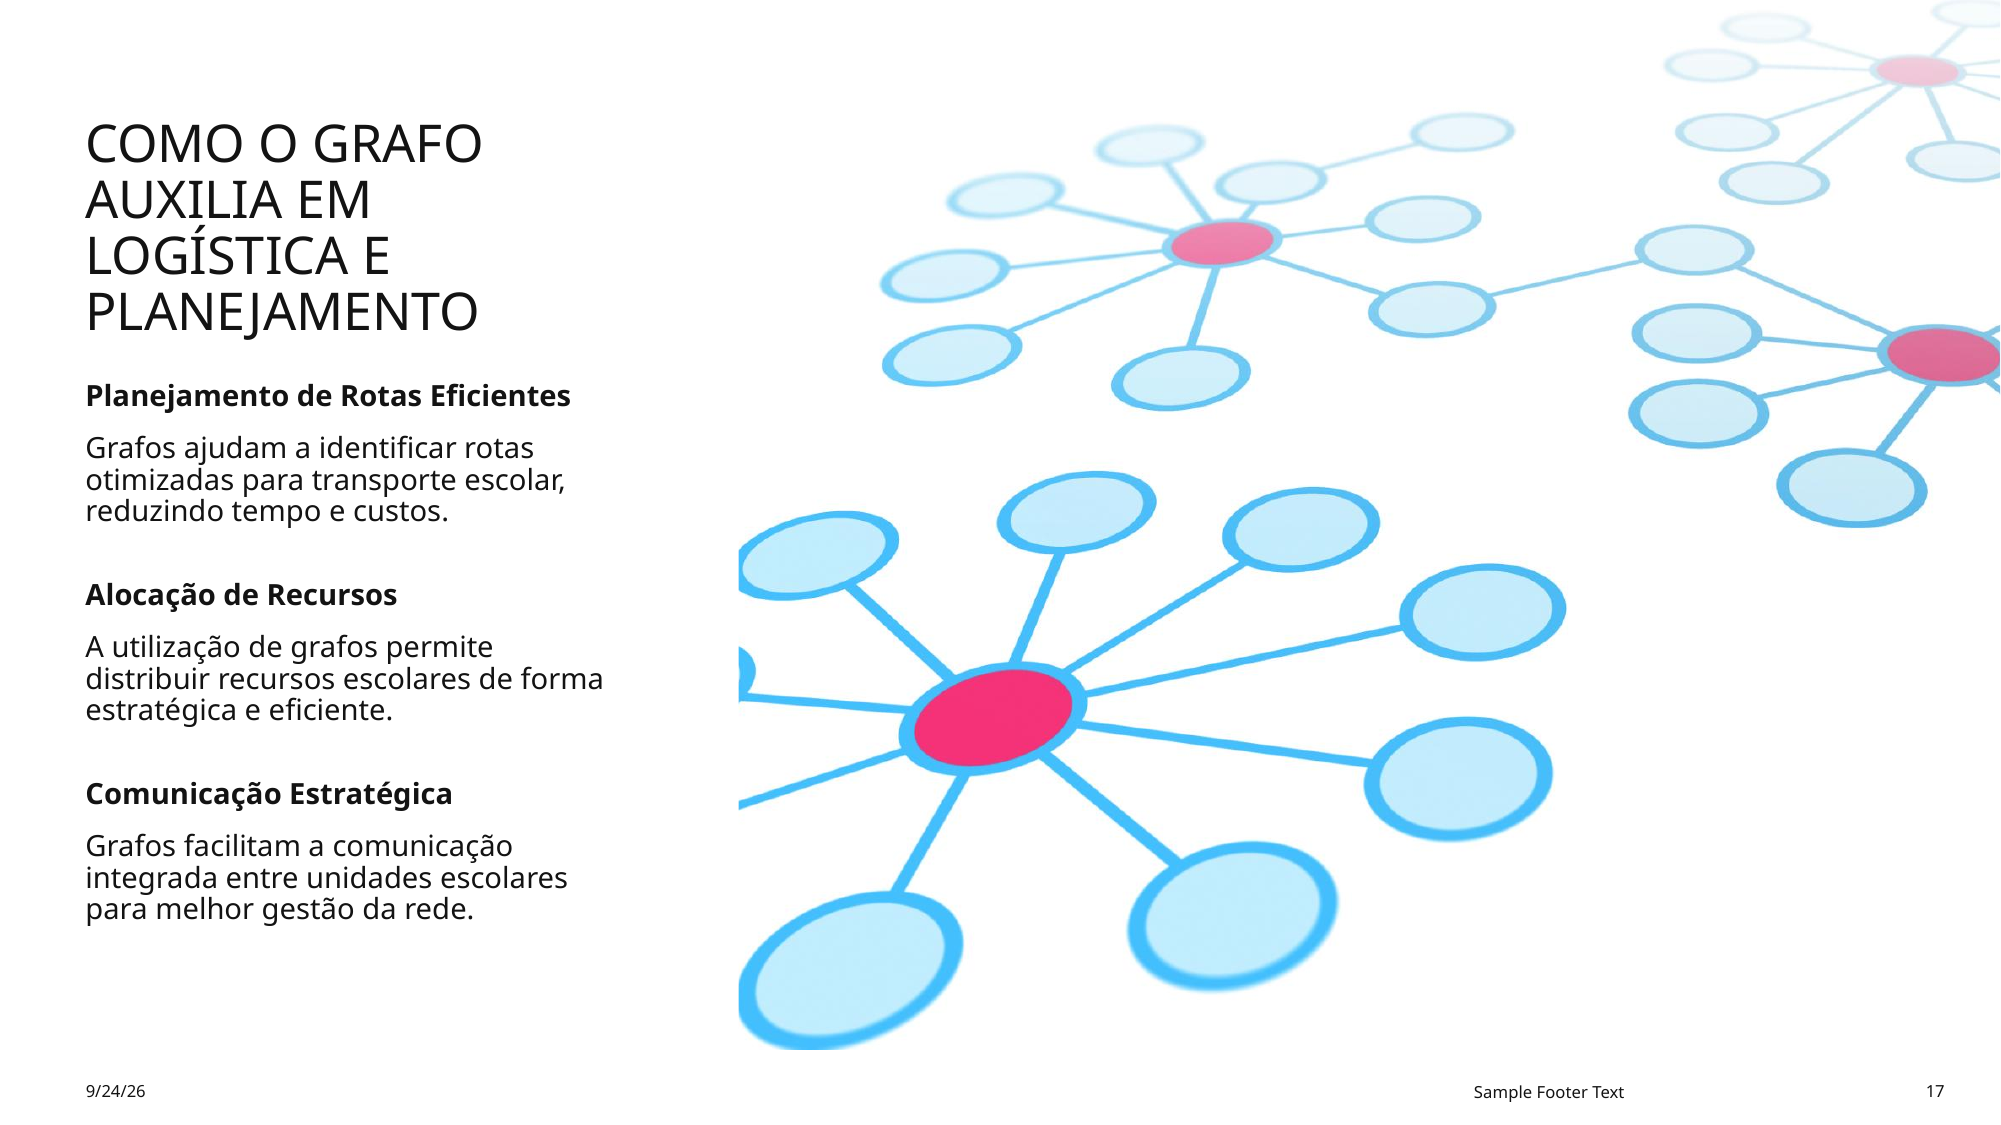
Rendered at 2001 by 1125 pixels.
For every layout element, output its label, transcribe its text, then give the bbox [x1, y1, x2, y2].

picture [738, 0, 2000, 1050]
text_box Planejamento de Rotas Eficientes Grafos ajudam a identificar rotas otimizadas para transporte escolar, reduzindo tempo e custos. Alocação de Recursos A utilização de grafos permite distribuir recursos escolares de forma estratégica e eficiente. Comunicação Estratégica Grafos facilitam a comunicação integrada entre unidades escolares para melhor gestão da rede. [70, 373, 629, 1037]
text_box 12/2/25 [70, 1064, 537, 1120]
title Como o grafo auxilia em logística e planejamento [70, 98, 629, 350]
text_box [1910, 1064, 1986, 1120]
text_box Sample Footer Text [1458, 1064, 1896, 1120]
